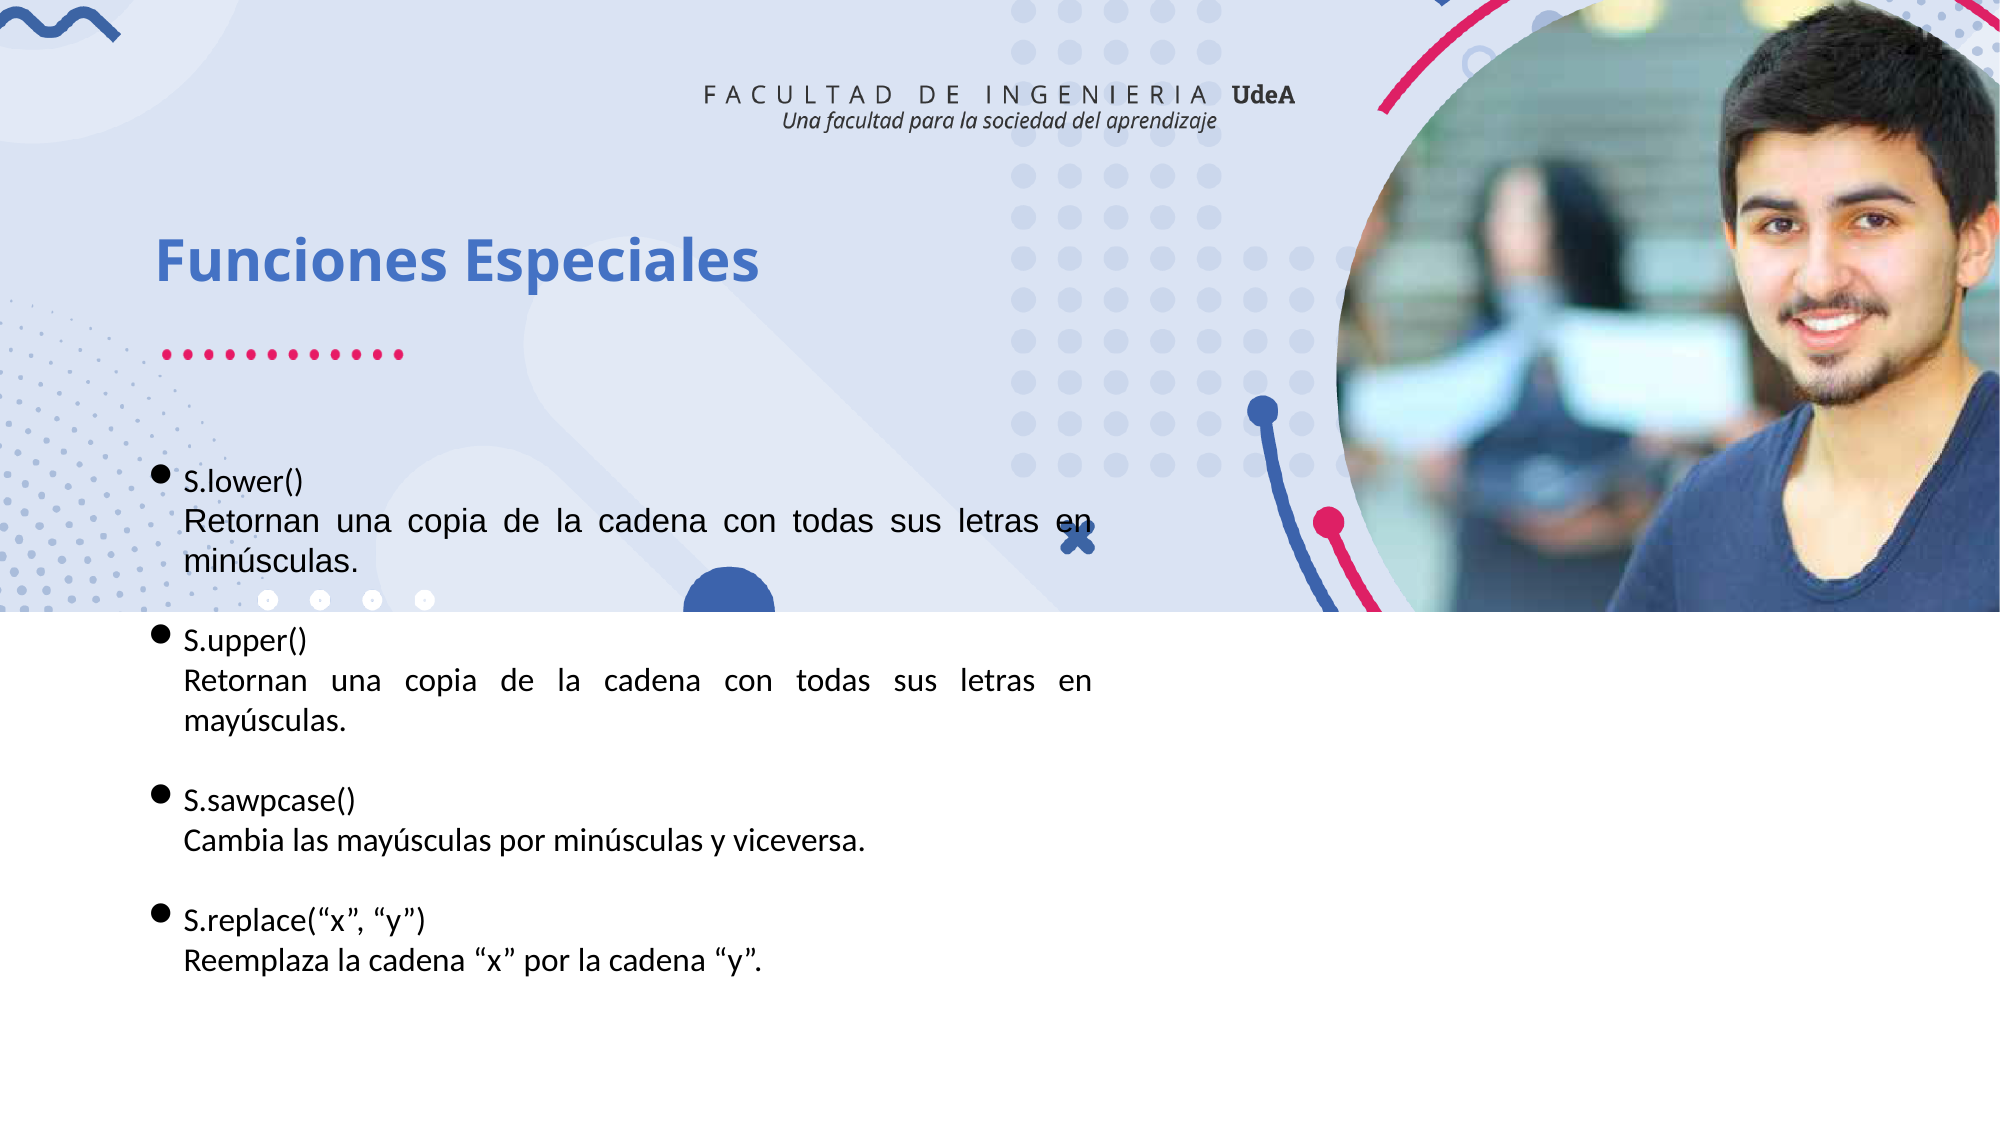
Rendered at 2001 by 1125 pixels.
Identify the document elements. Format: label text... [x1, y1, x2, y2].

text_box S.lower() Retornan una copia de la cadena con todas sus letras en minúsculas. S.upper() Retornan una copia de la cadena con todas sus letras en mayúsculas. S.sawpcase() Cambia las mayúsculas por minúsculas y viceversa. S.replace(“x”, “y”) Reemplaza la cadena “x” por la cadena “y”. [133, 451, 1109, 986]
text_box Funciones Especiales [139, 206, 1036, 318]
picture [0, 0, 2000, 612]
